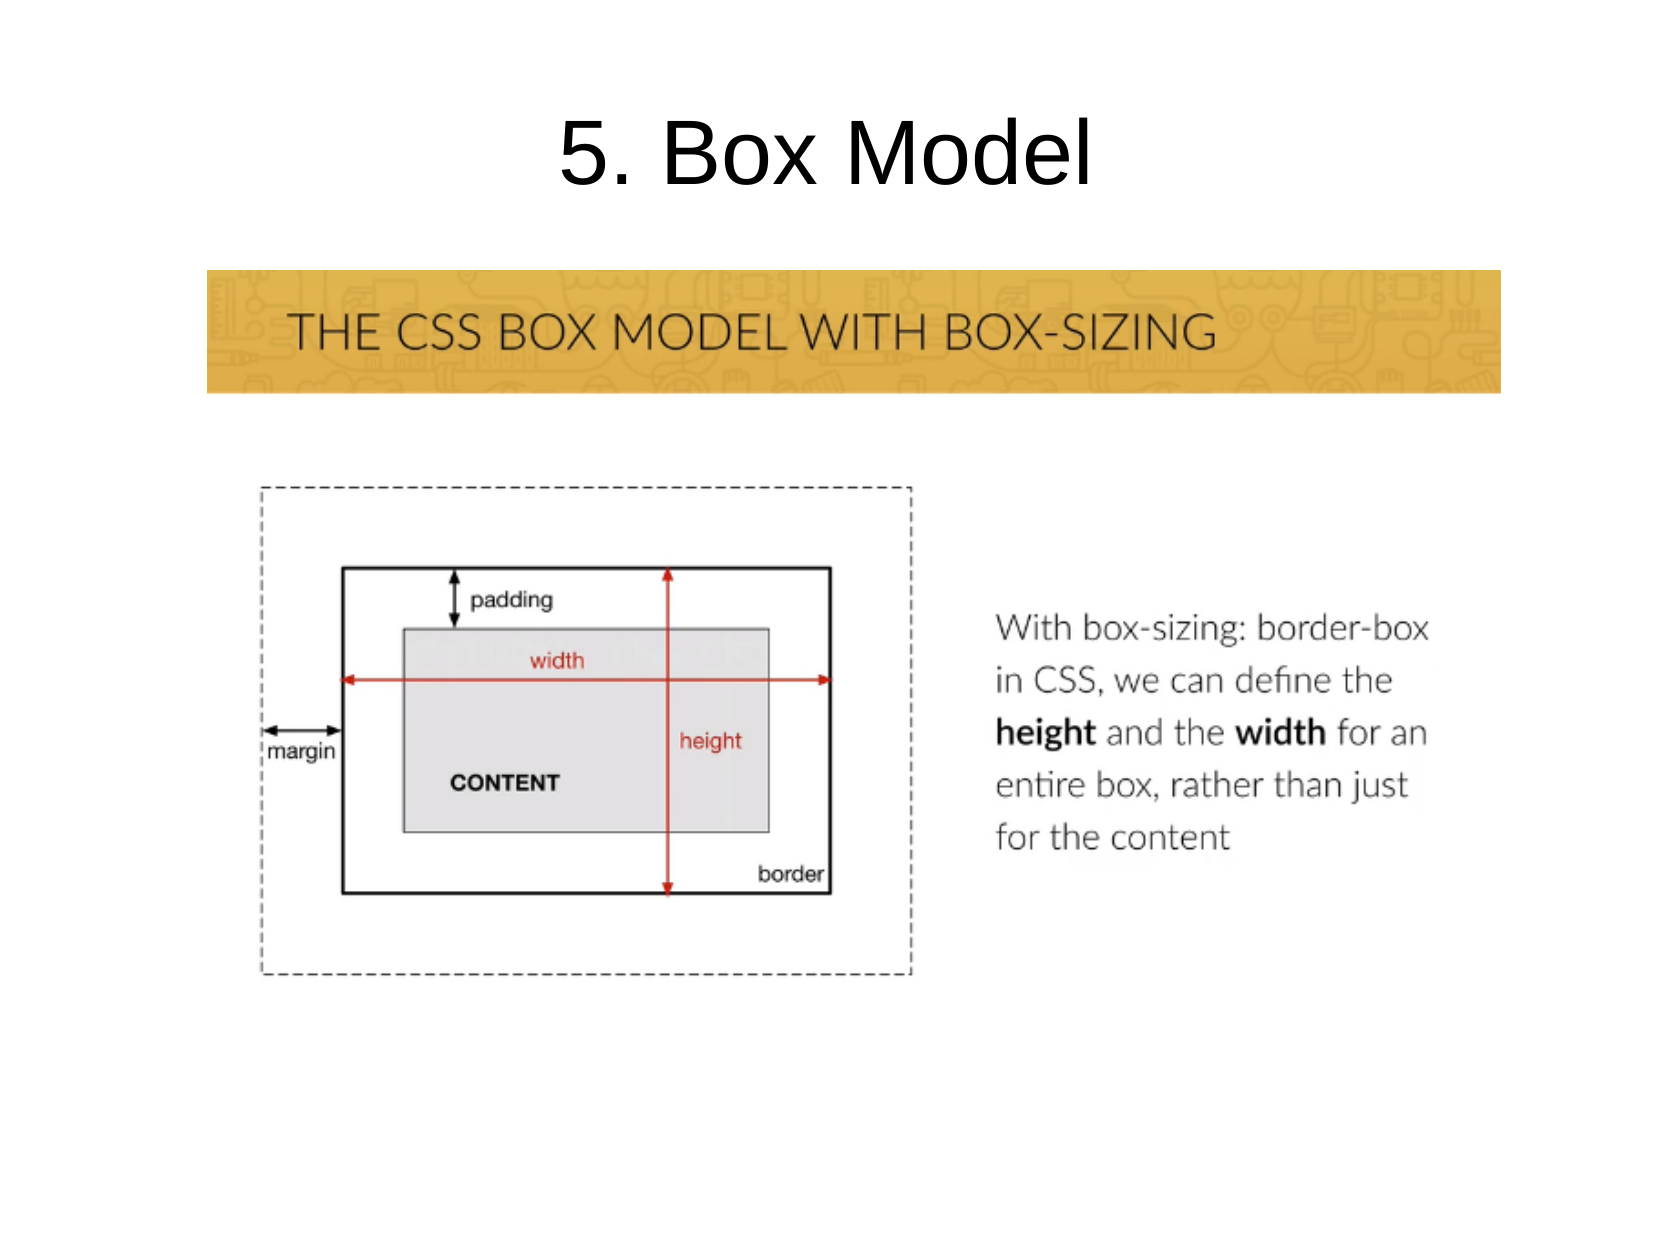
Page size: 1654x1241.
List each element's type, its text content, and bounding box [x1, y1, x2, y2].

title 5. Box Model [82, 49, 1571, 257]
picture [207, 270, 1501, 1076]
